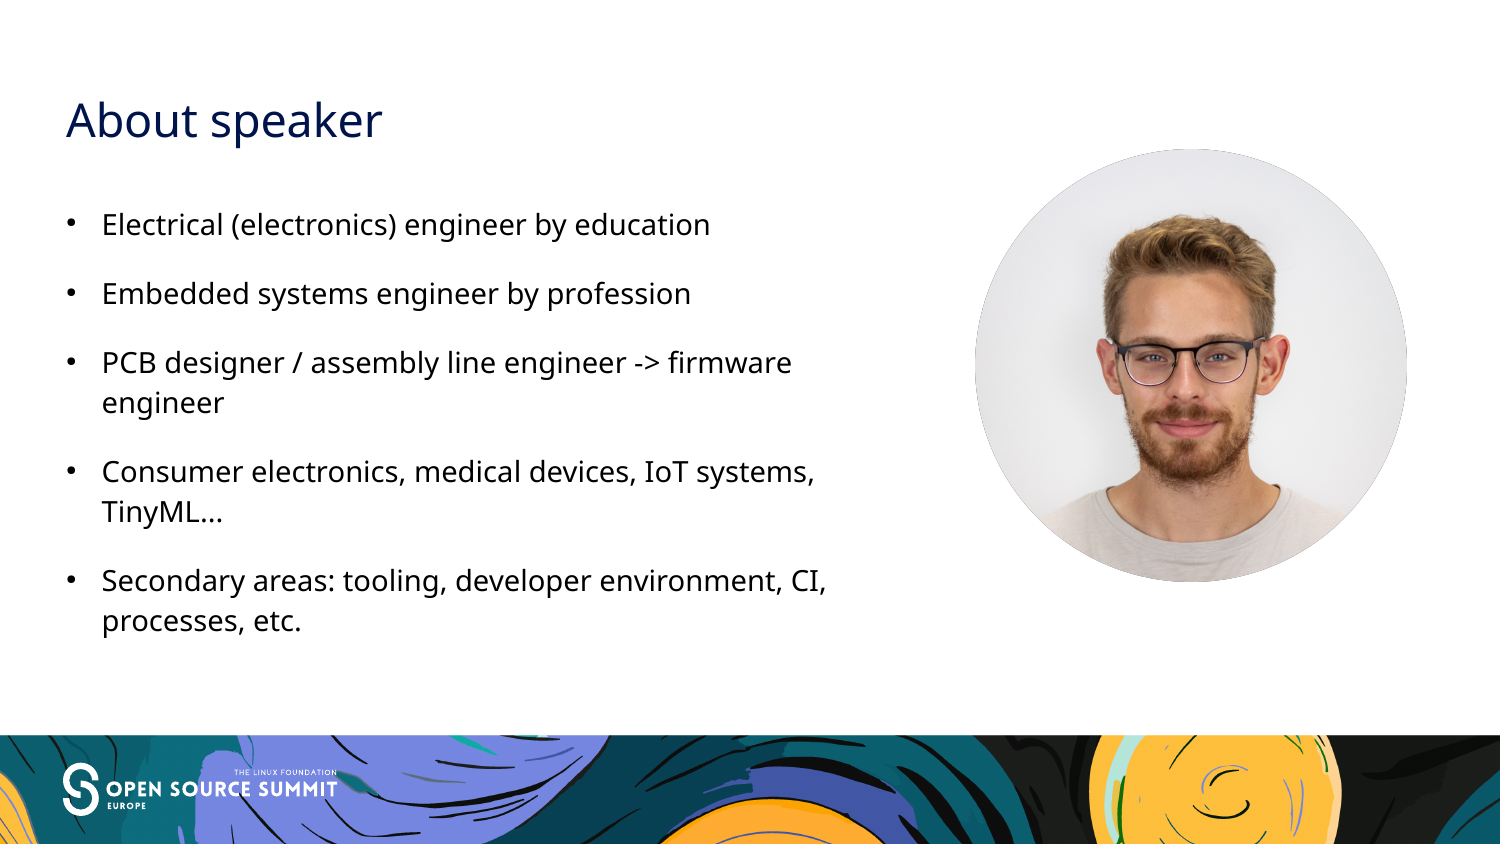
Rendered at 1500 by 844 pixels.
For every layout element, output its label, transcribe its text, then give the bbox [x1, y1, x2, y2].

picture [0, 0, 1500, 844]
list Electrical (electronics) engineer by education Embedded systems engineer by profession PCB designer / assembly line engineer -> firmware engineer Consumer electronics, medical devices, IoT systems, TinyML... Secondary areas: tooling, developer environment, CI, processes, etc. [51, 189, 901, 734]
title About speaker [51, 72, 1449, 167]
